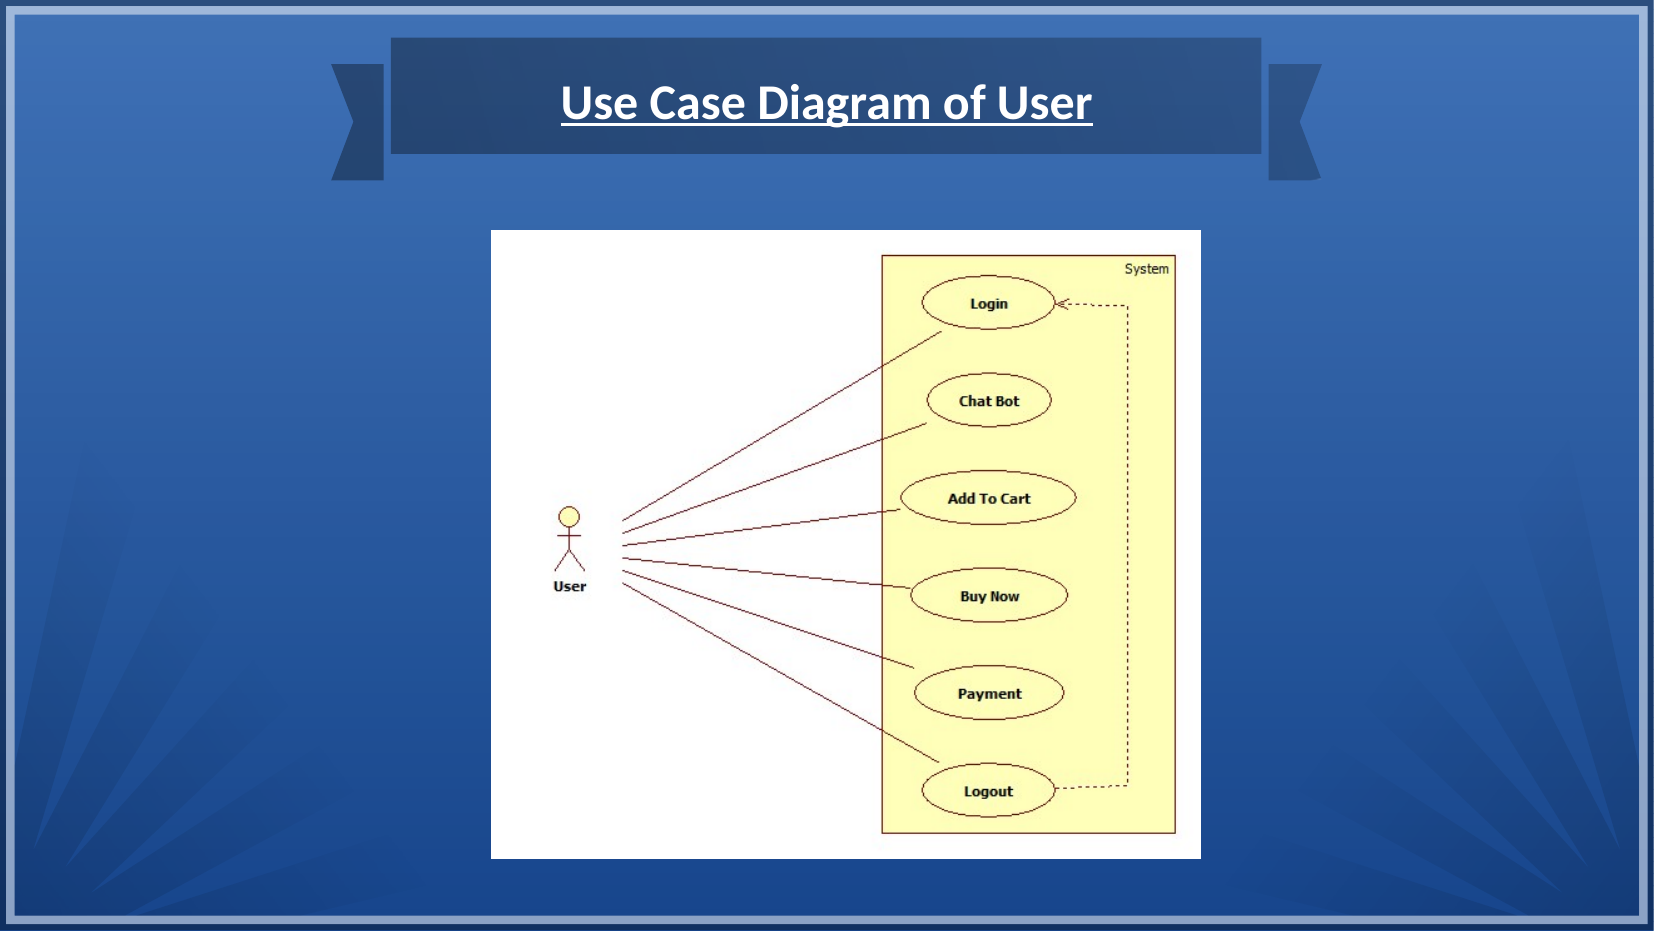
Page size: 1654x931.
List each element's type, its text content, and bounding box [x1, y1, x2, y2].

title Use Case Diagram of User [389, 35, 1264, 154]
picture [491, 230, 1201, 859]
